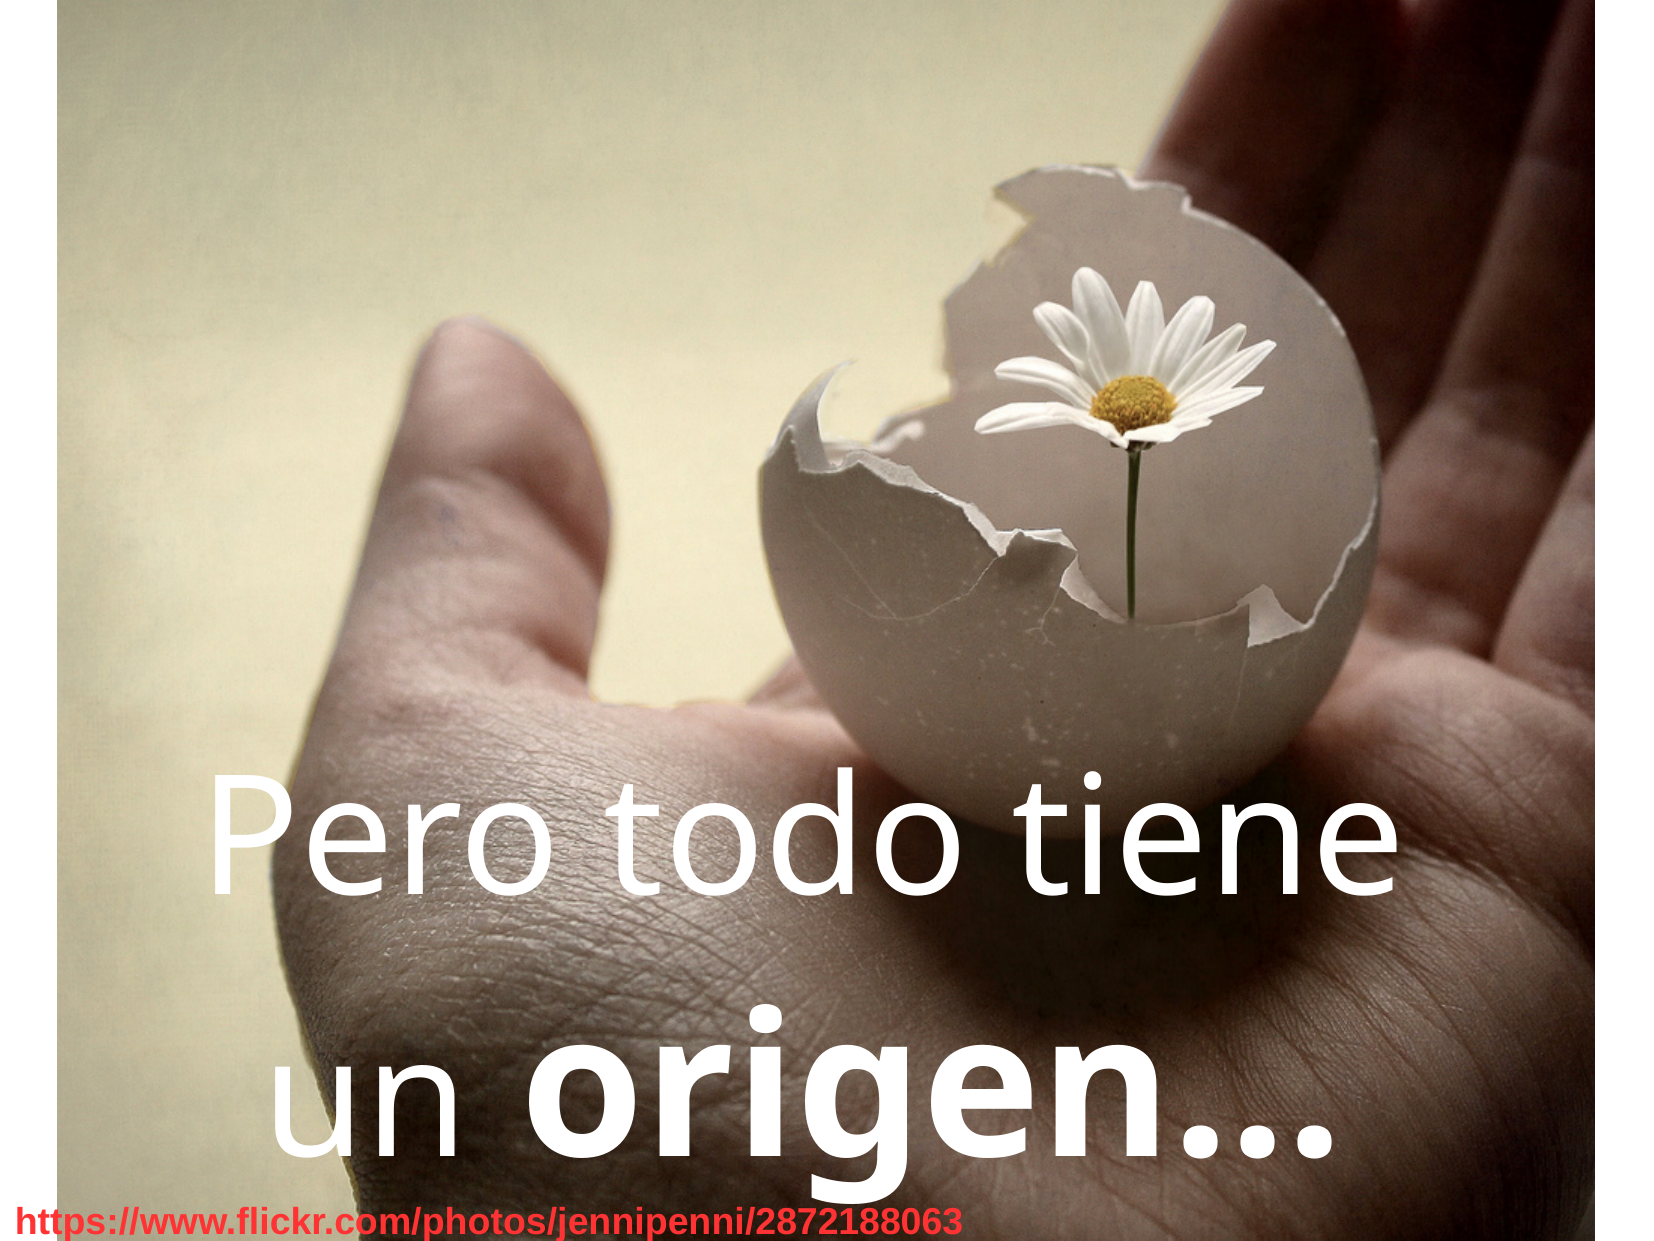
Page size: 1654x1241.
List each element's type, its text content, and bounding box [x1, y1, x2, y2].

text_box Pero todo tiene un origen... [118, 708, 1489, 1178]
picture [825, 1178, 869, 1182]
picture [57, 0, 1595, 1192]
text_box https://www.flickr.com/photos/jennipenni/2872188063 [0, 1192, 1654, 1241]
